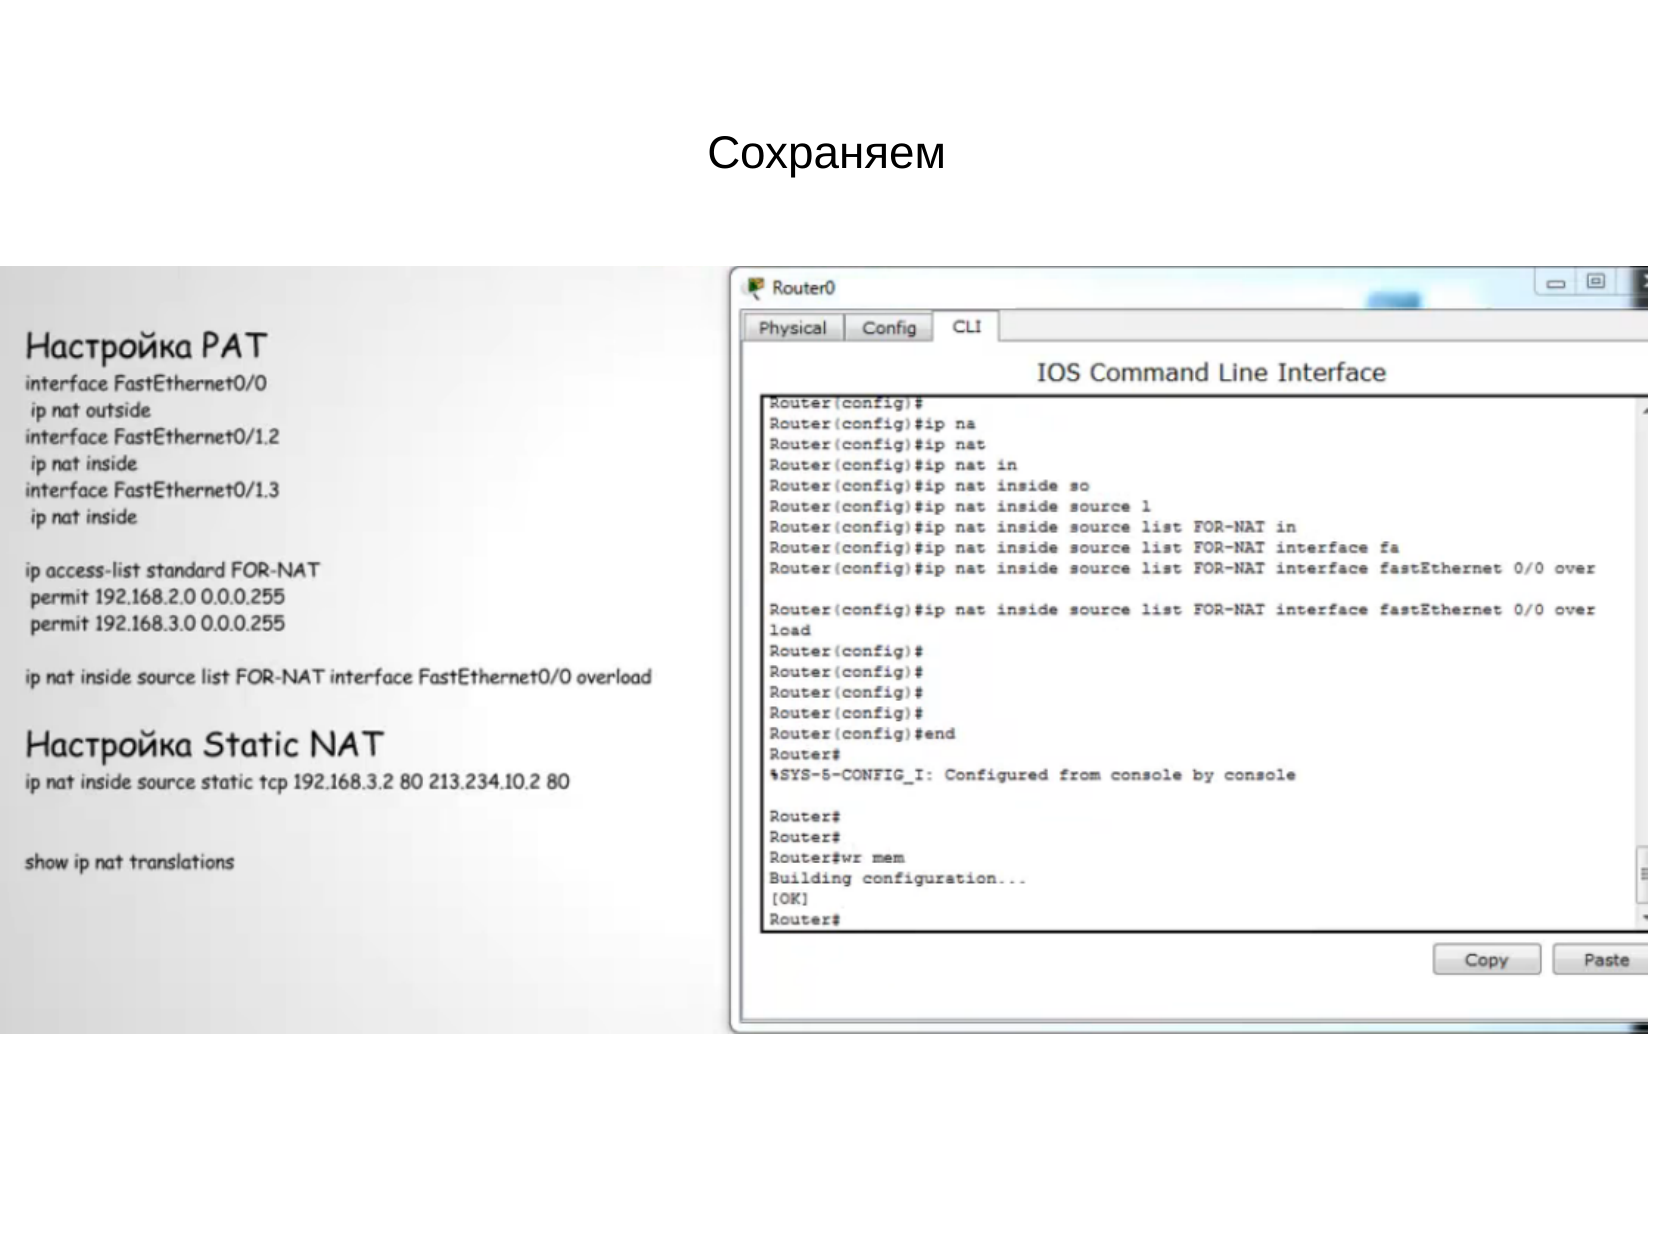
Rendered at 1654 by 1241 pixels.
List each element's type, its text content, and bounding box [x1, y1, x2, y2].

picture [0, 266, 1648, 1034]
title Сохраняем [82, 49, 1571, 257]
